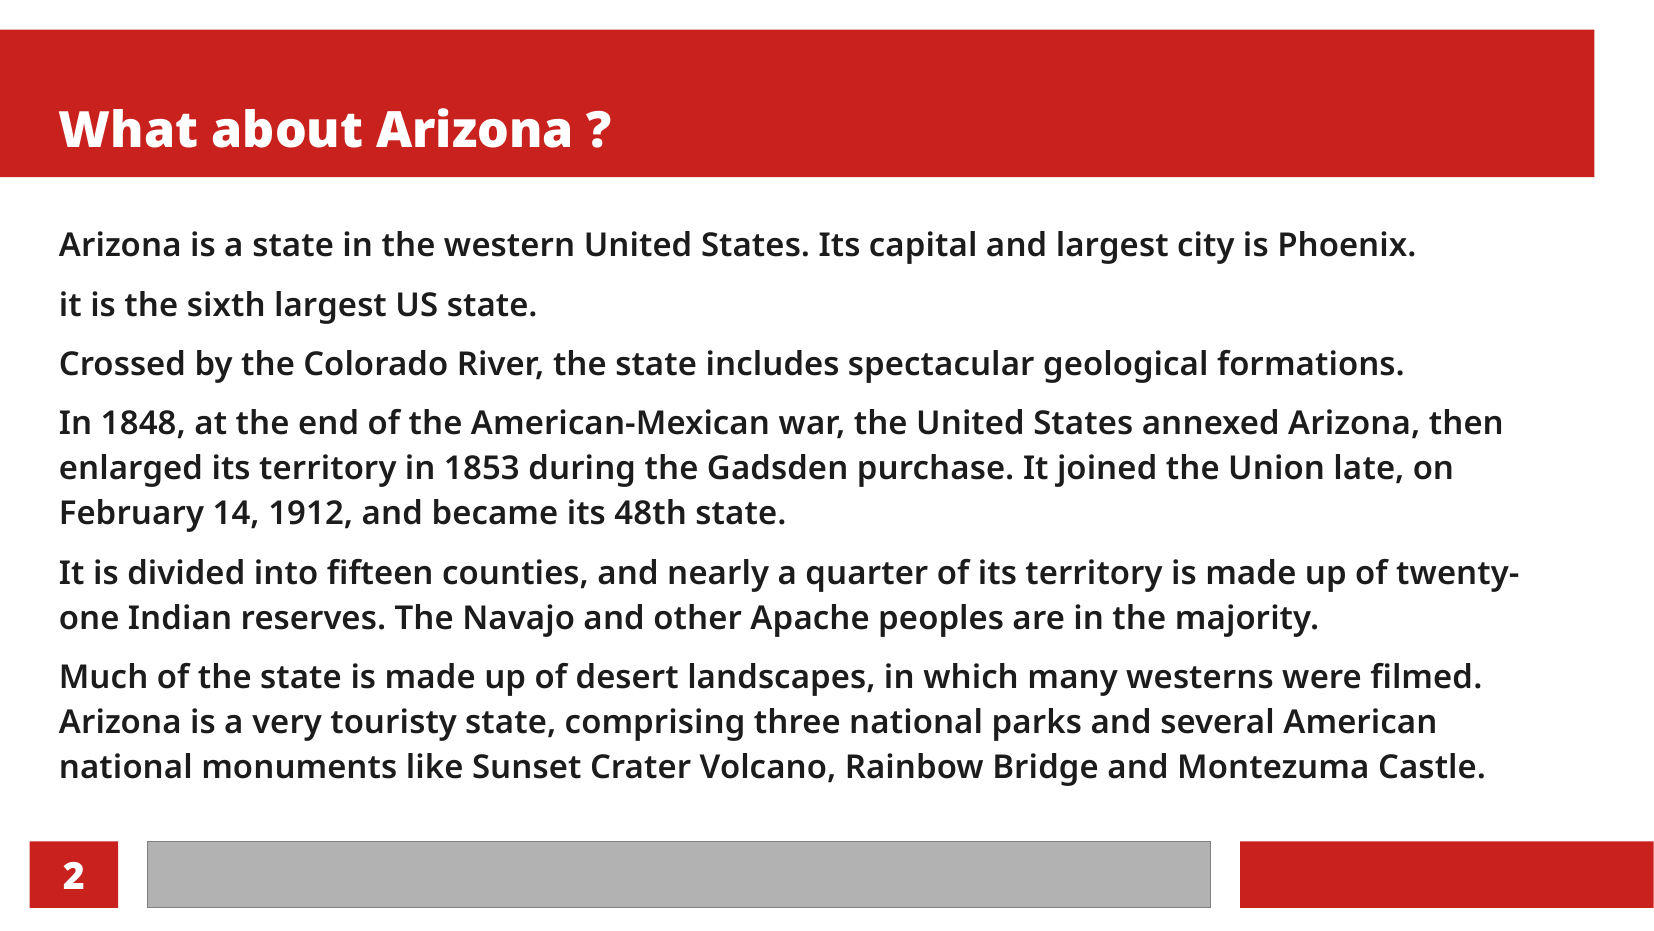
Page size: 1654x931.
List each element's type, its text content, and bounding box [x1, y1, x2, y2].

title What about Arizona ? [59, 44, 1595, 163]
list Arizona is a state in the western United States. Its capital and largest city is Phoenix. it is the sixth largest US state. Crossed by the Colorado River, the state includes spectacular geological formations. In 1848, at the end of the American-Mexican war, the United States annexed Arizona, then enlarged its territory in 1853 during the Gadsden purchase. It joined the Union late, on February 14, 1912, and became its 48th state. It is divided into fifteen counties, and nearly a quarter of its territory is made up of twenty-one Indian reserves. The Navajo and other Apache peoples are in the majority. Much of the state is made up of desert landscapes, in which many westerns were filmed. Arizona is a very touristy state, comprising three national parks and several American national monuments like Sunset Crater Volcano, Rainbow Bridge and Montezuma Castle. [59, 221, 1565, 798]
